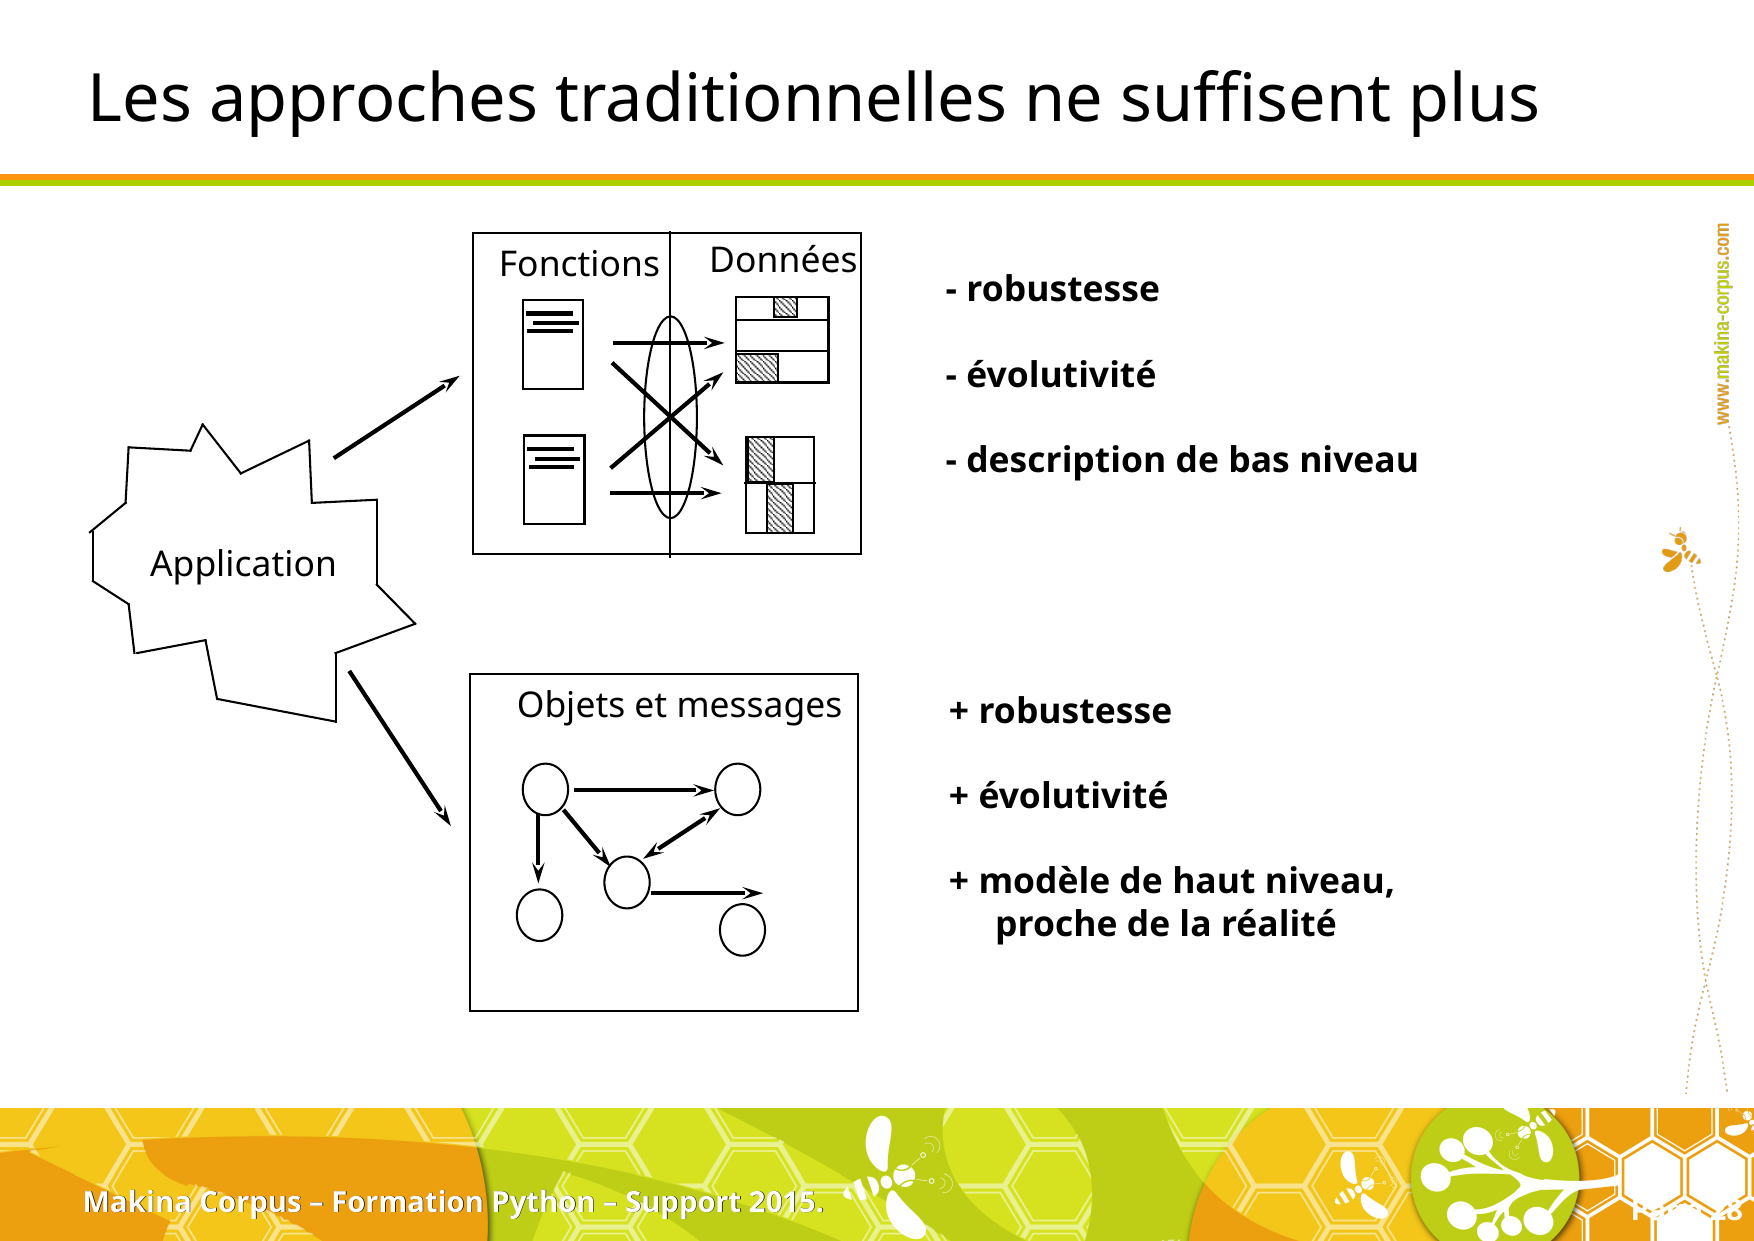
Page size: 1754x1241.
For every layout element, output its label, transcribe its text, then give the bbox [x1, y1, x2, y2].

text_box - robustesse - évolutivité - description de bas niveau [925, 263, 1428, 483]
text_box Fonctions [478, 238, 668, 287]
text_box Application [129, 538, 345, 587]
picture [0, 1108, 1754, 1241]
picture [1639, 203, 1754, 1093]
text_box [767, 484, 794, 533]
text_box [747, 436, 774, 482]
text_box Objets et messages [496, 678, 851, 728]
text_box + robustesse + évolutivité + modèle de haut niveau, proche de la réalité [928, 685, 1403, 947]
text_box [774, 296, 798, 318]
title Les approches traditionnelles ne suffisent plus [87, 31, 1667, 160]
text_box [736, 353, 779, 383]
text_box Données [688, 234, 866, 283]
